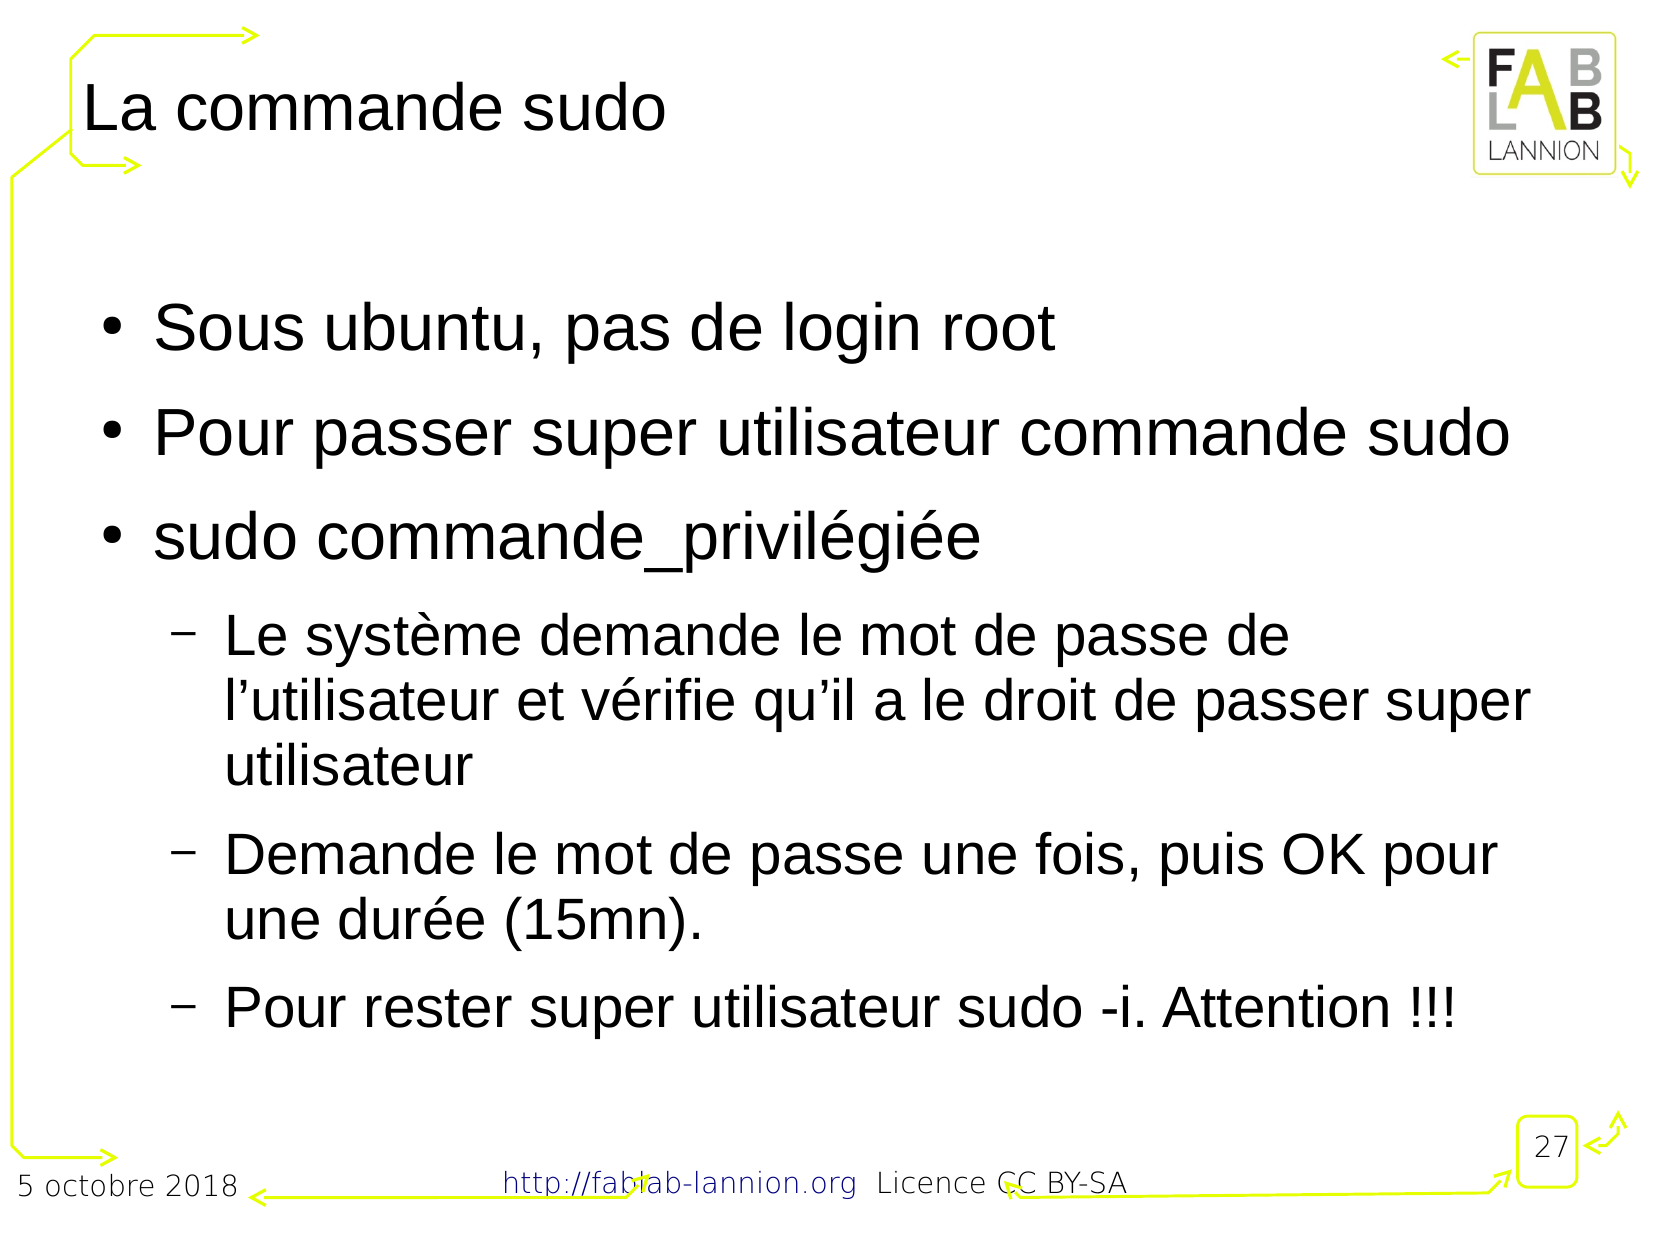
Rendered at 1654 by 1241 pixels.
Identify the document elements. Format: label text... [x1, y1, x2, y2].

list Sous ubuntu, pas de login root Pour passer super utilisateur commande sudo sudo commande_privilégiée Le système demande le mot de passe de l’utilisateur et vérifie qu’il a le droit de passer super utilisateur Demande le mot de passe une fois, puis OK pour une durée (15mn). Pour rester super utilisateur sudo -i. Attention !!! [82, 290, 1571, 1134]
picture [1470, 29, 1619, 178]
title La commande sudo [82, 49, 1441, 166]
